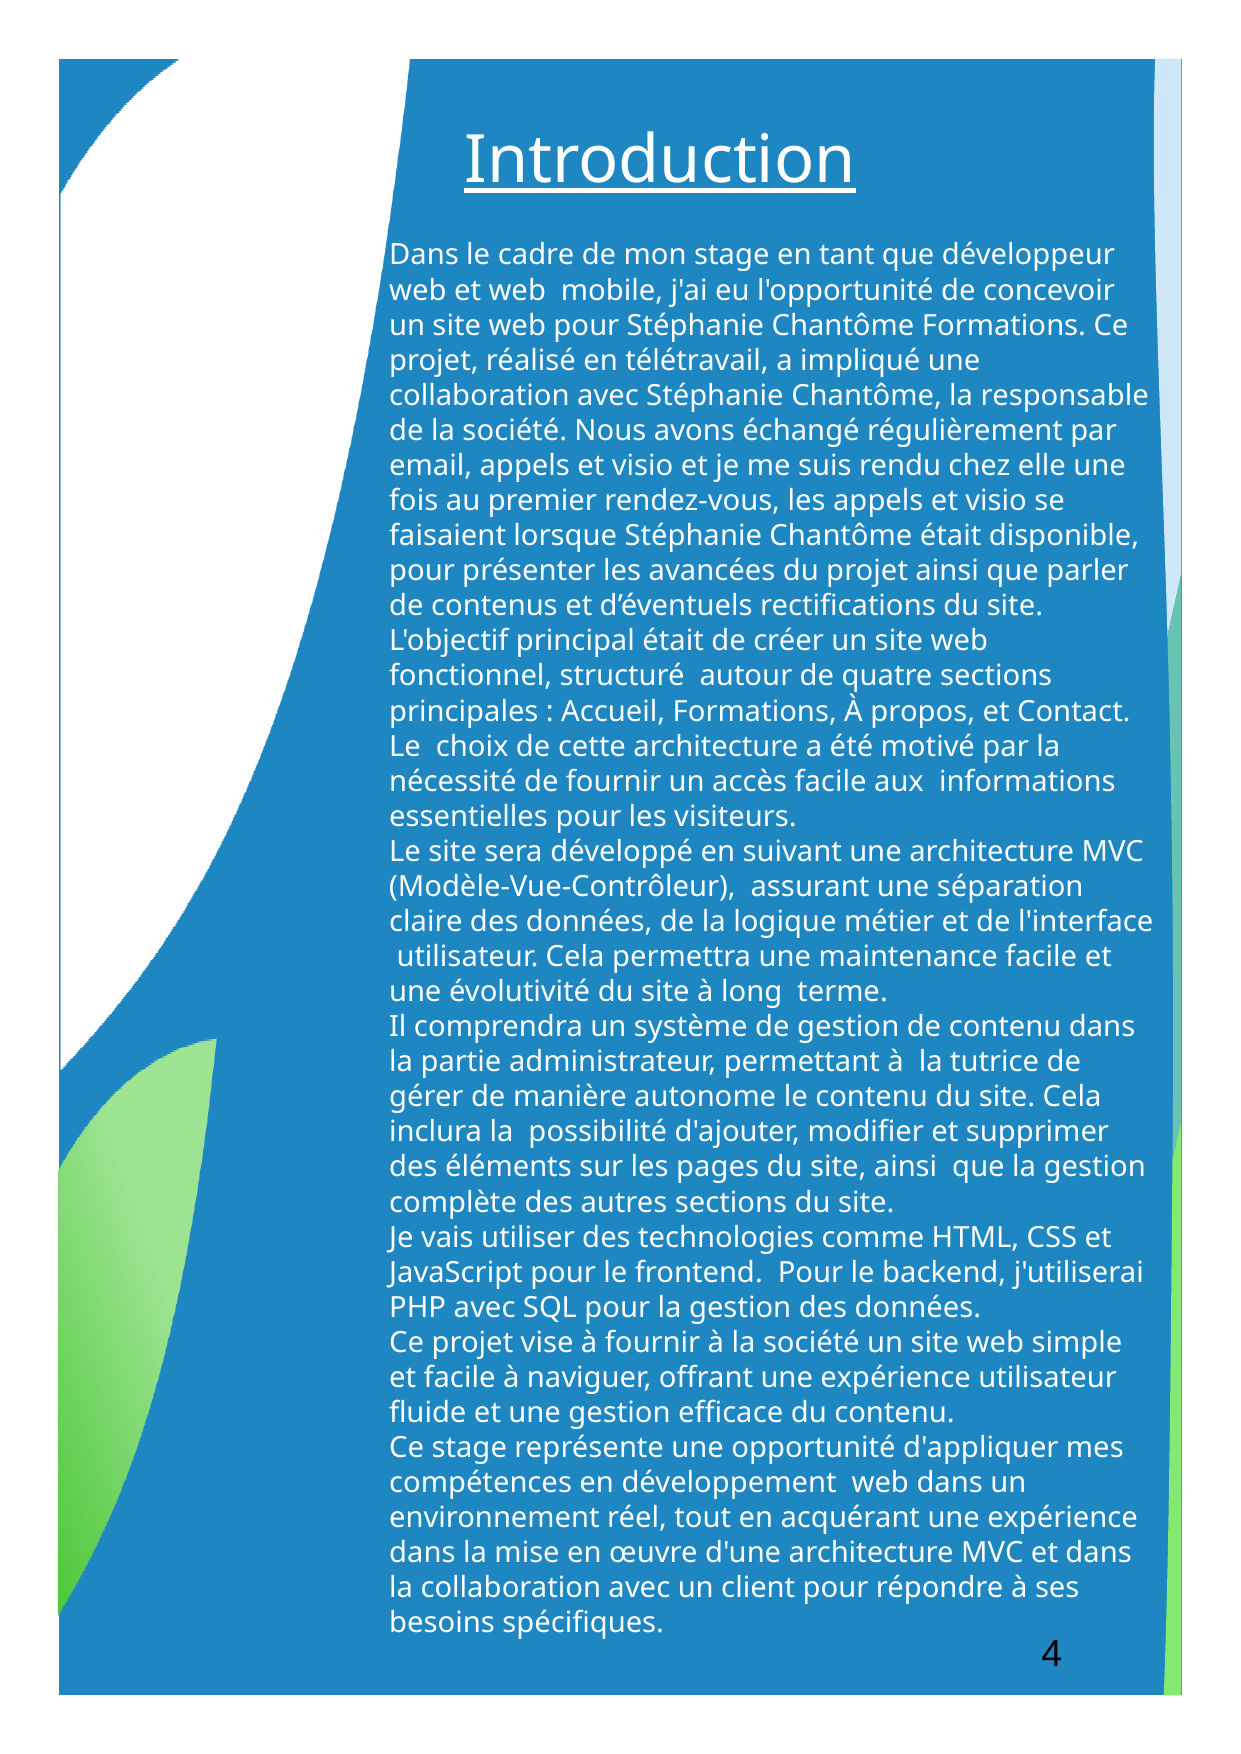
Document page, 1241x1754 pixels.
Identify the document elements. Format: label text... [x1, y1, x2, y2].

text_box Dans le cadre de mon stage en tant que développeur web et web mobile, j'ai eu l'opportunité de concevoir un site web pour Stéphanie Chantôme Formations. Ce projet, réalisé en télétravail, a impliqué une collaboration avec Stéphanie Chantôme, la responsable de la société. Nous avons échangé régulièrement par email, appels et visio et je me suis rendu chez elle une fois au premier rendez-vous, les appels et visio se faisaient lorsque Stéphanie Chantôme était disponible, pour présenter les avancées du projet ainsi que parler de contenus et d’éventuels rectifications du site. L'objectif principal était de créer un site web fonctionnel, structuré autour de quatre sections principales : Accueil, Formations, À propos, et Contact. Le choix de cette architecture a été motivé par la nécessité de fournir un accès facile aux informations essentielles pour les visiteurs. Le site sera développé en suivant une architecture MVC (Modèle-Vue-Contrôleur), assurant une séparation claire des données, de la logique métier et de l'interface utilisateur. Cela permettra une maintenance facile et une évolutivité du site à long terme. Il comprendra un système de gestion de contenu dans la partie administrateur, permettant à la tutrice de gérer de manière autonome le contenu du site. Cela inclura la possibilité d'ajouter, modifier et supprimer des éléments sur les pages du site, ainsi que la gestion complète des autres sections du site. Je vais utiliser des technologies comme HTML, CSS et JavaScript pour le frontend. Pour le backend, j'utiliserai PHP avec SQL pour la gestion des données. Ce projet vise à fournir à la société un site web simple et facile à naviguer, offrant une expérience utilisateur fluide et une gestion efficace du contenu. Ce stage représente une opportunité d'appliquer mes compétences en développement web dans un environnement réel, tout en acquérant une expérience dans la mise en œuvre d'une architecture MVC et dans la collaboration avec un client pour répondre à ses besoins spécifiques. [389, 235, 1157, 1683]
text_box <numéro> [1026, 1625, 1228, 1696]
text_box Introduction [464, 115, 1086, 196]
picture [58, 58, 410, 1616]
